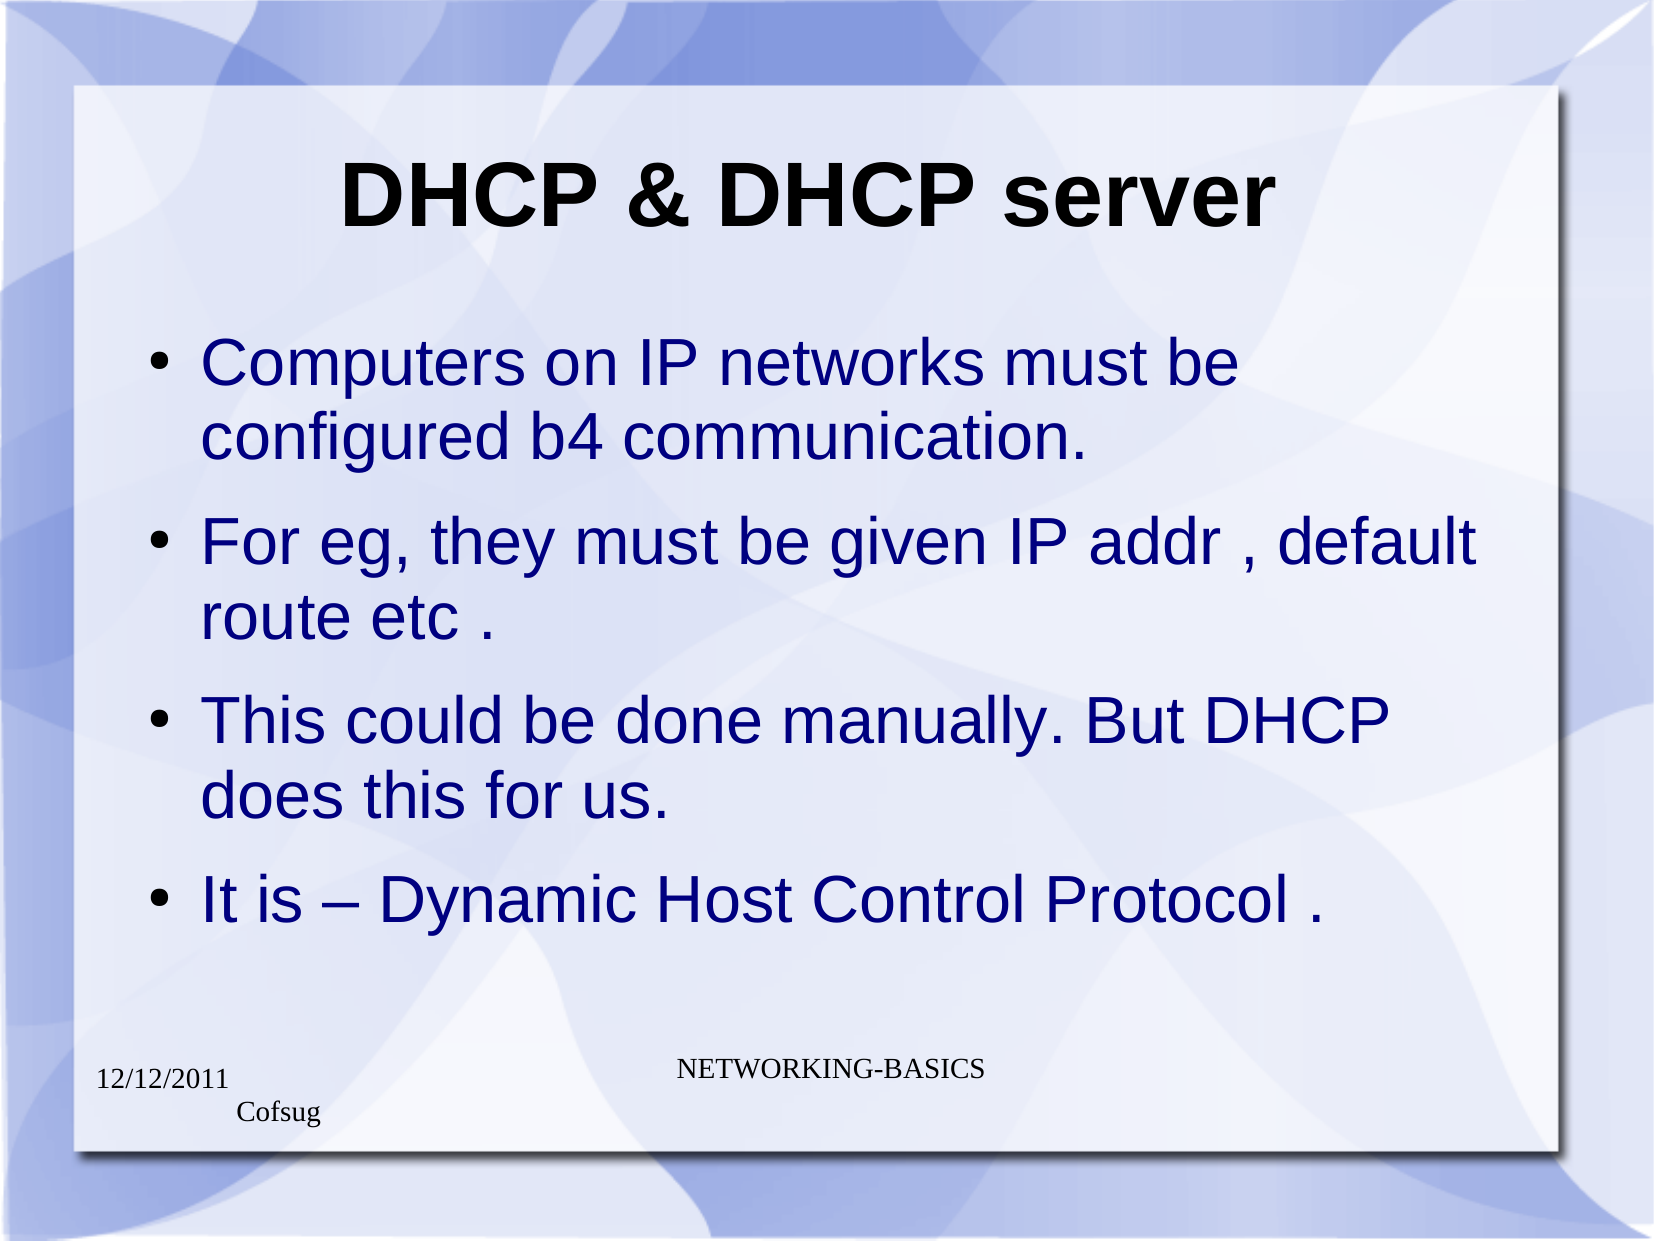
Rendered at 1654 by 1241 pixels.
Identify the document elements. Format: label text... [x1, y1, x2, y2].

picture [0, 0, 1654, 1241]
list Computers on IP networks must be configured b4 communication. For eg, they must be given IP addr , default route etc . This could be done manually. But DHCP does this for us. It is – Dynamic Host Control Protocol . [129, 324, 1489, 1144]
title DHCP & DHCP server [82, 90, 1536, 298]
